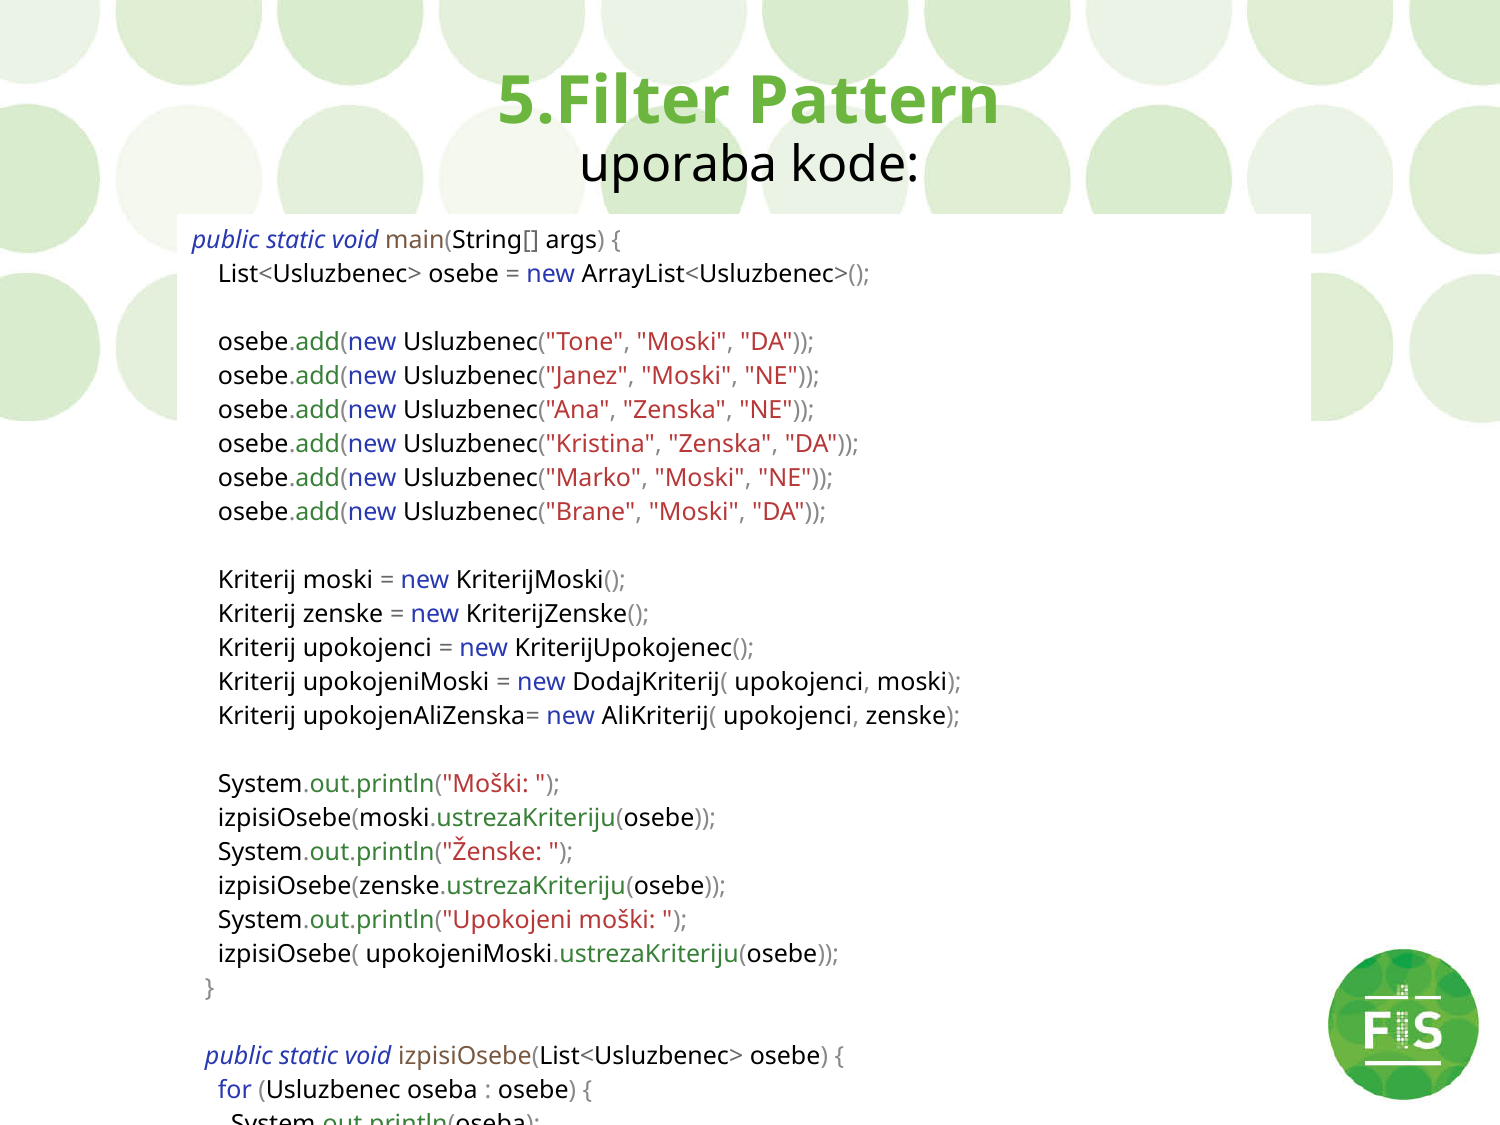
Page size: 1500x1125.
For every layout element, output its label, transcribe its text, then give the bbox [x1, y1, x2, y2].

title 5.Filter Pattern uporaba kode: [75, 59, 1425, 233]
text_box public static void main(String[] args) { List<Usluzbenec> osebe = new ArrayList<Usluzbenec>(); osebe.add(new Usluzbenec("Tone", "Moski", "DA")); osebe.add(new Usluzbenec("Janez", "Moski", "NE")); osebe.add(new Usluzbenec("Ana", "Zenska", "NE")); osebe.add(new Usluzbenec("Kristina", "Zenska", "DA")); osebe.add(new Usluzbenec("Marko", "Moski", "NE")); osebe.add(new Usluzbenec("Brane", "Moski", "DA")); Kriterij moski = new KriterijMoski(); Kriterij zenske = new KriterijZenske(); Kriterij upokojenci = new KriterijUpokojenec(); Kriterij upokojeniMoski = new DodajKriterij( upokojenci, moski); Kriterij upokojenAliZenska= new AliKriterij( upokojenci, zenske); System.out.println("Moški: "); izpisiOsebe(moski.ustrezaKriteriju(osebe)); System.out.println("Ženske: "); izpisiOsebe(zenske.ustrezaKriteriju(osebe)); System.out.println("Upokojeni moški: "); izpisiOsebe( upokojeniMoski.ustrezaKriteriju(osebe)); } public static void izpisiOsebe(List<Usluzbenec> osebe) { for (Usluzbenec oseba : osebe) { System.out.println(oseba); } } [177, 214, 1312, 1099]
picture [0, 0, 1500, 1125]
